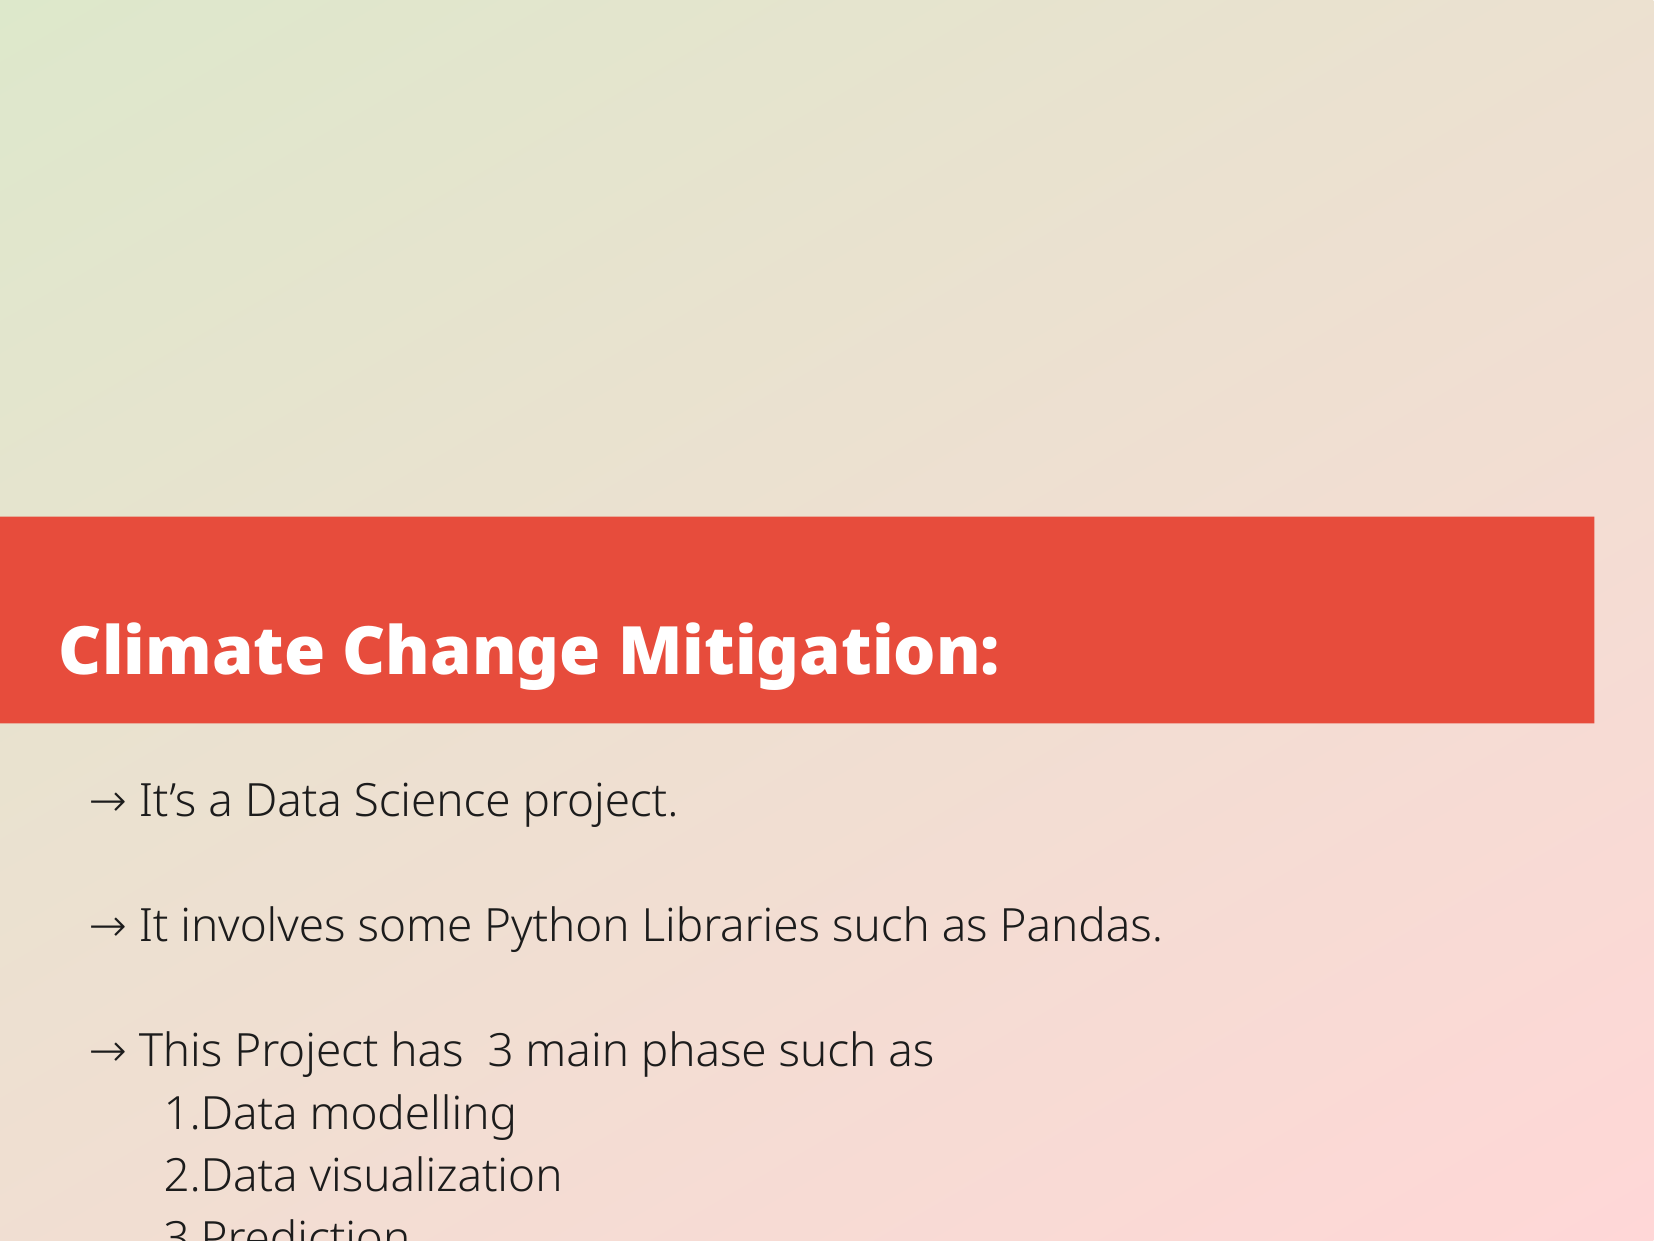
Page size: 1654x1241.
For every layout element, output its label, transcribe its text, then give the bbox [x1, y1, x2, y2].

title Climate Change Mitigation: [59, 546, 1595, 694]
subtitle → It’s a Data Science project. → It involves some Python Libraries such as Pandas. → This Project has 3 main phase such as 1.Data modelling 2.Data visualization 3.Prediction [88, 767, 1595, 1182]
